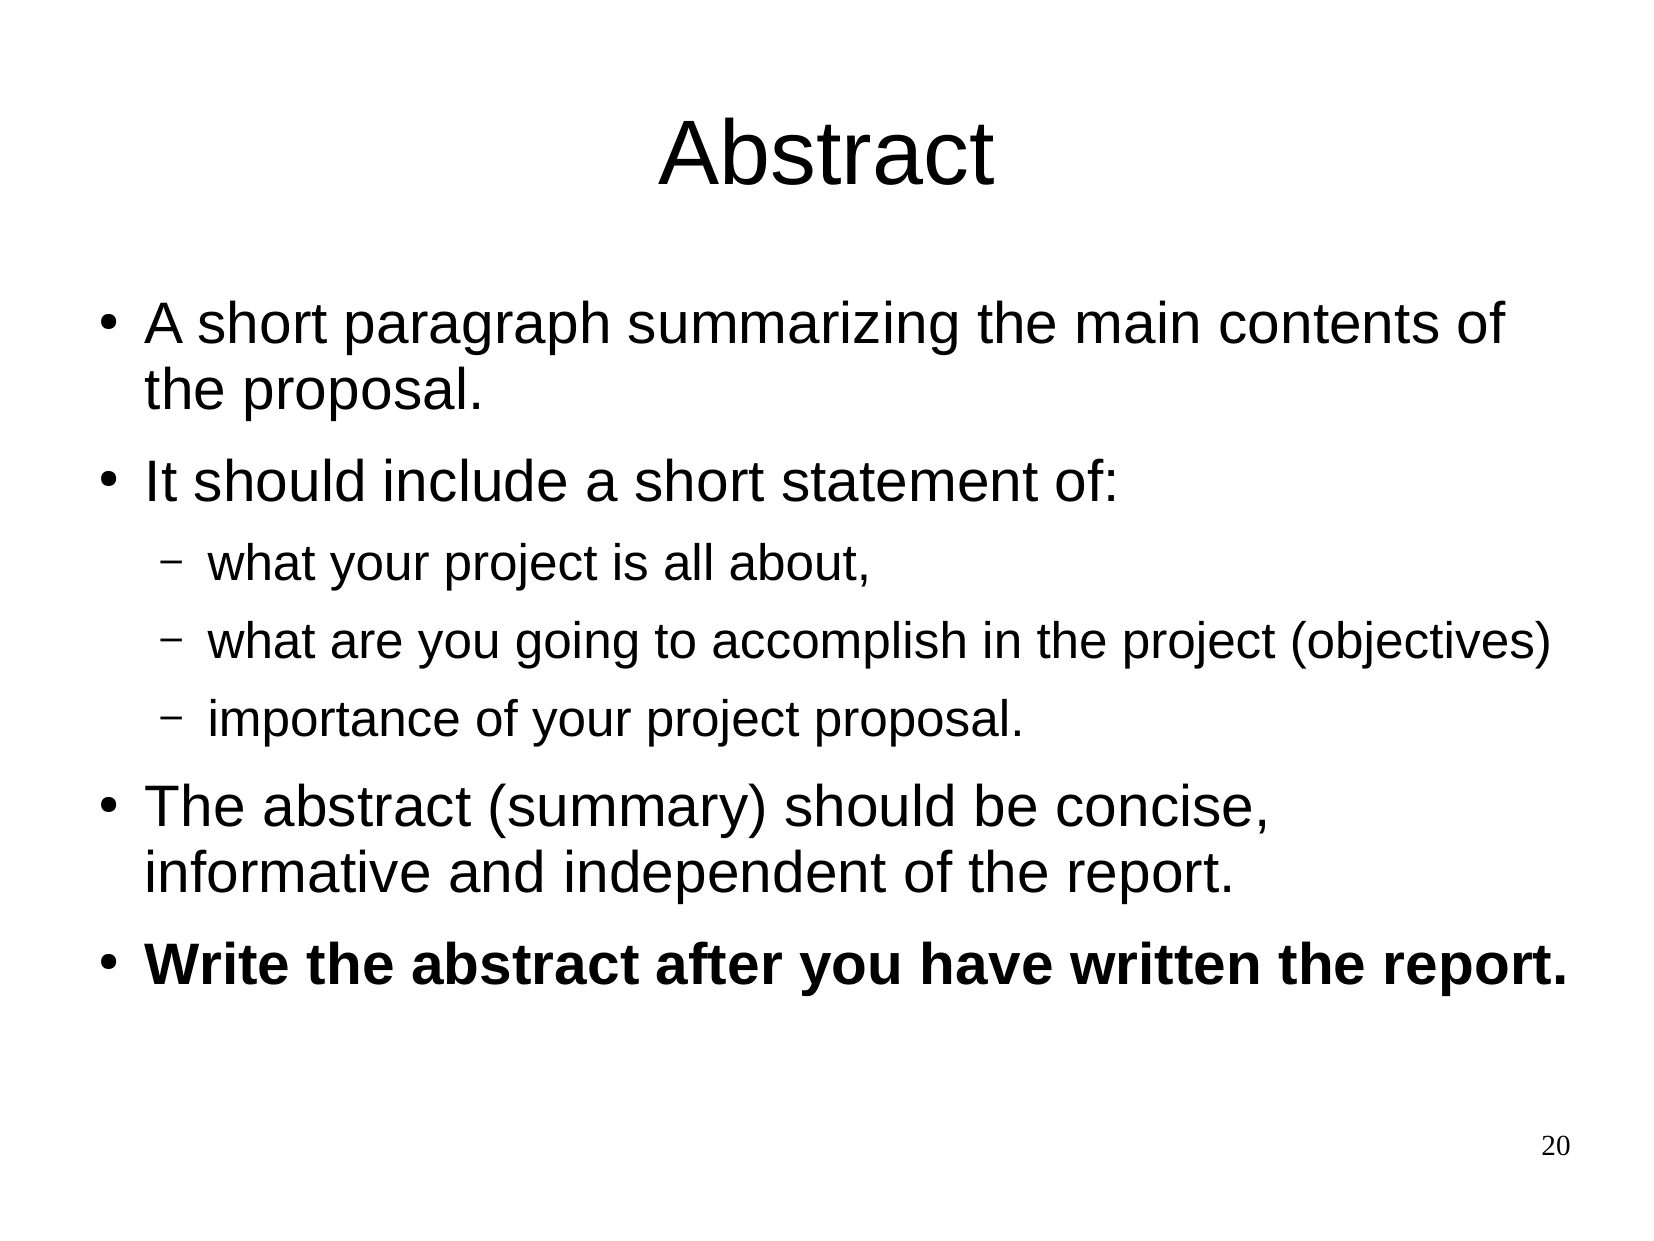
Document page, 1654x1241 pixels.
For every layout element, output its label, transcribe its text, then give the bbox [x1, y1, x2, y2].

list A short paragraph summarizing the main contents of the proposal. It should include a short statement of: what your project is all about, what are you going to accomplish in the project (objectives) importance of your project proposal. The abstract (summary) should be concise, informative and independent of the report. Write the abstract after you have written the report. [82, 290, 1571, 1010]
title Abstract [82, 49, 1571, 257]
